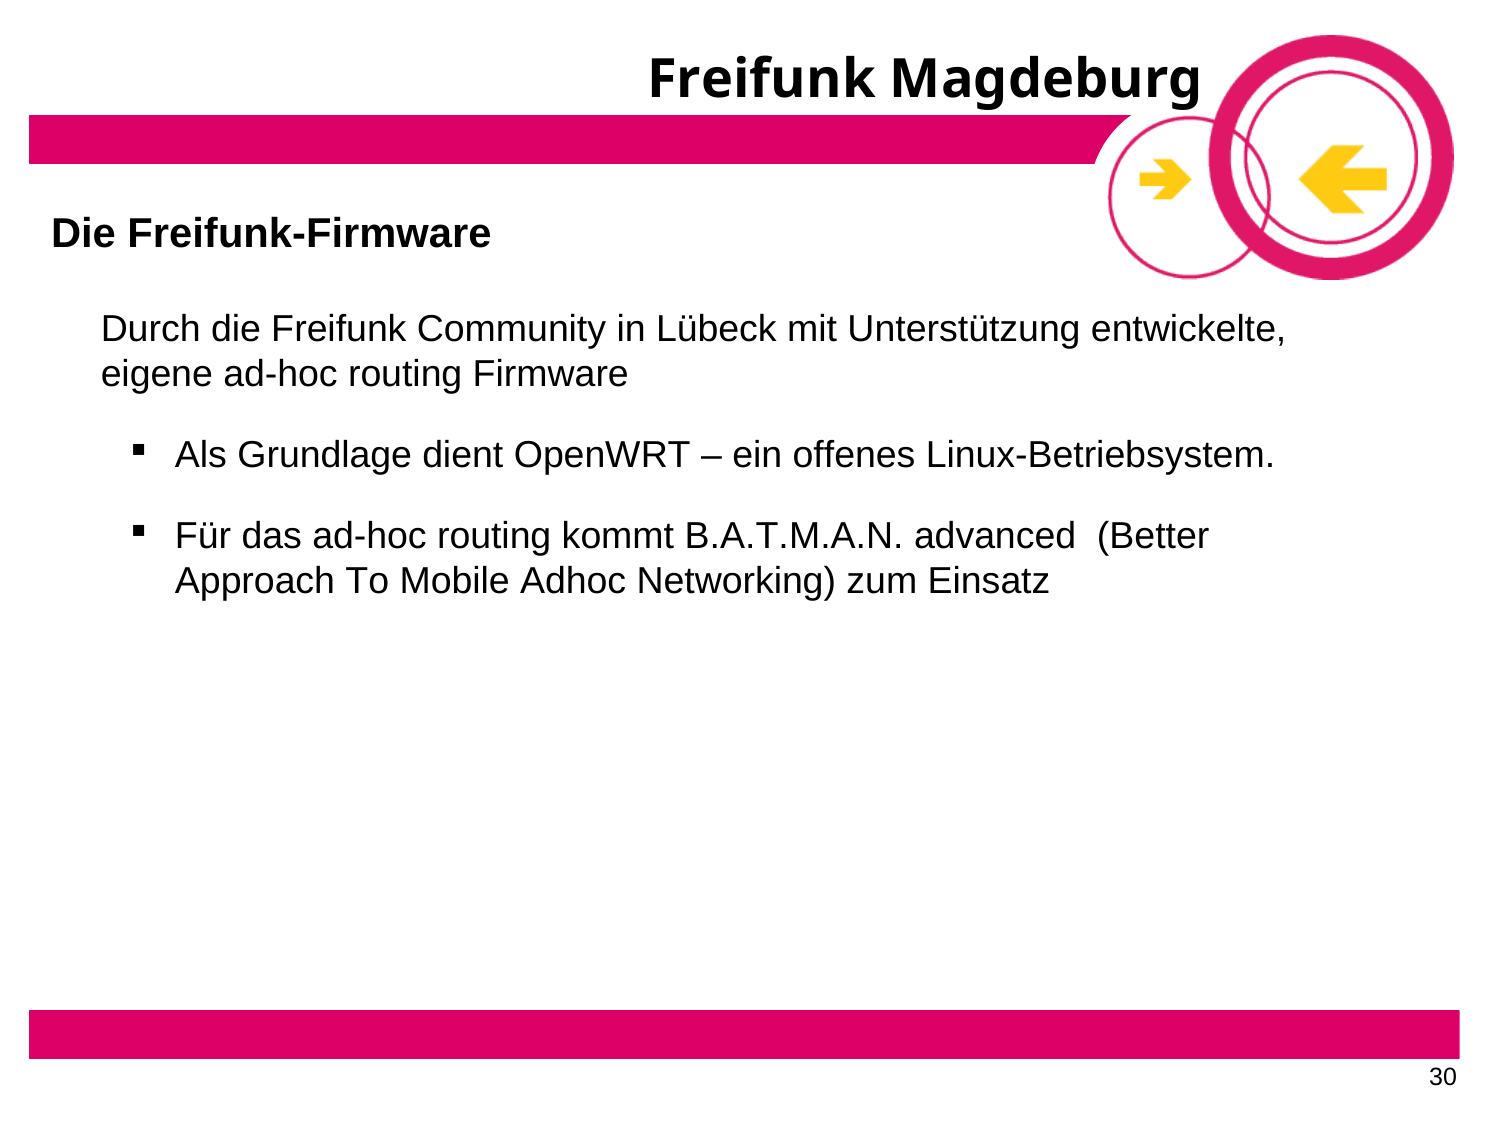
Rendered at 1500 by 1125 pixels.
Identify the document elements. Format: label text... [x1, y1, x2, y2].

text_box Die Freifunk-Firmware [51, 206, 1044, 286]
picture [1107, 35, 1454, 280]
text_box Durch die Freifunk Community in Lübeck mit Unterstützung entwickelte, eigene ad-hoc routing Firmware Als Grundlage dient OpenWRT – ein offenes Linux-Betriebsystem. Für das ad-hoc routing kommt B.A.T.M.A.N. advanced (Better Approach To Mobile Adhoc Networking) zum Einsatz [100, 304, 1330, 942]
